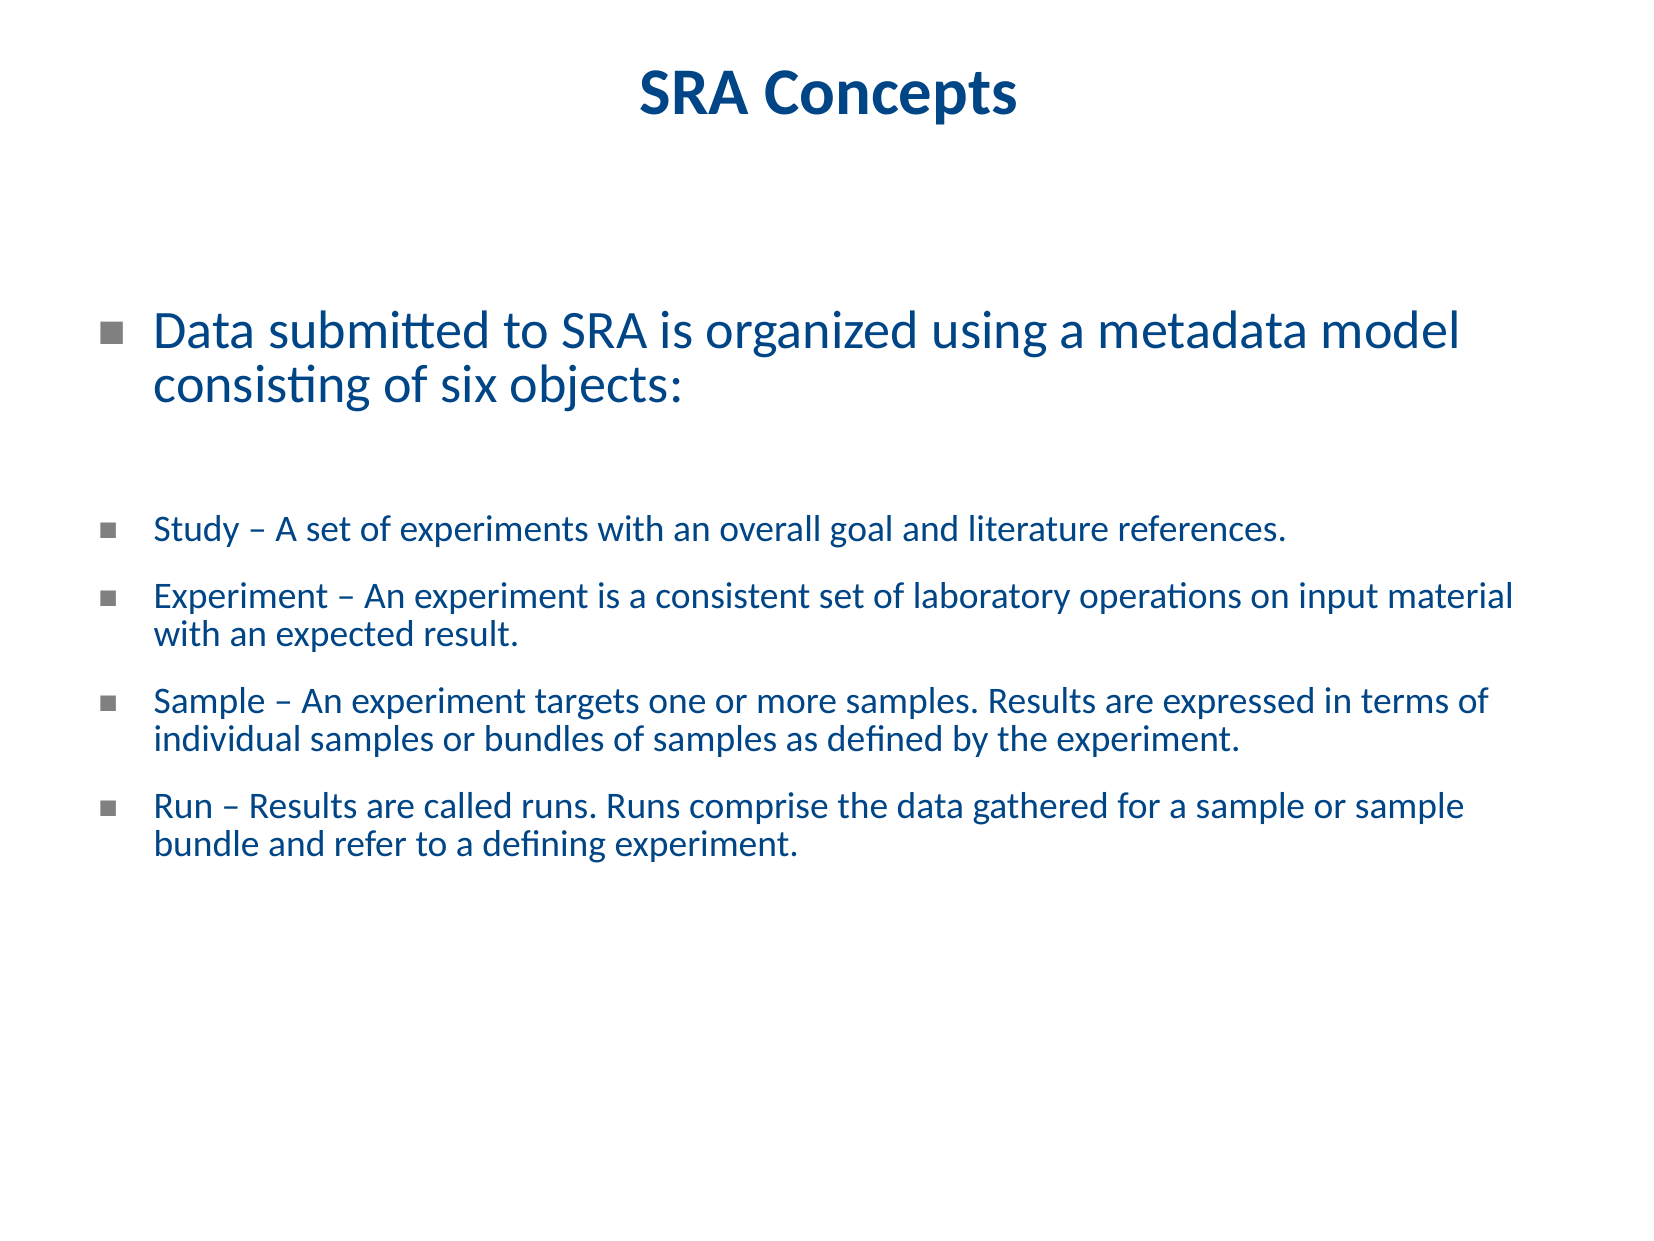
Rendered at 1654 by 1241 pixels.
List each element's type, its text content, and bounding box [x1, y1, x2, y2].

list Data submitted to SRA is organized using a metadata model consisting of six objects: Study – A set of experiments with an overall goal and literature references. Experiment – An experiment is a consistent set of laboratory operations on input material with an expected result. Sample – An experiment targets one or more samples. Results are expressed in terms of individual samples or bundles of samples as defined by the experiment. Run – Results are called runs. Runs comprise the data gathered for a sample or sample bundle and refer to a defining experiment. [82, 307, 1571, 1168]
title SRA Concepts [85, 18, 1574, 177]
